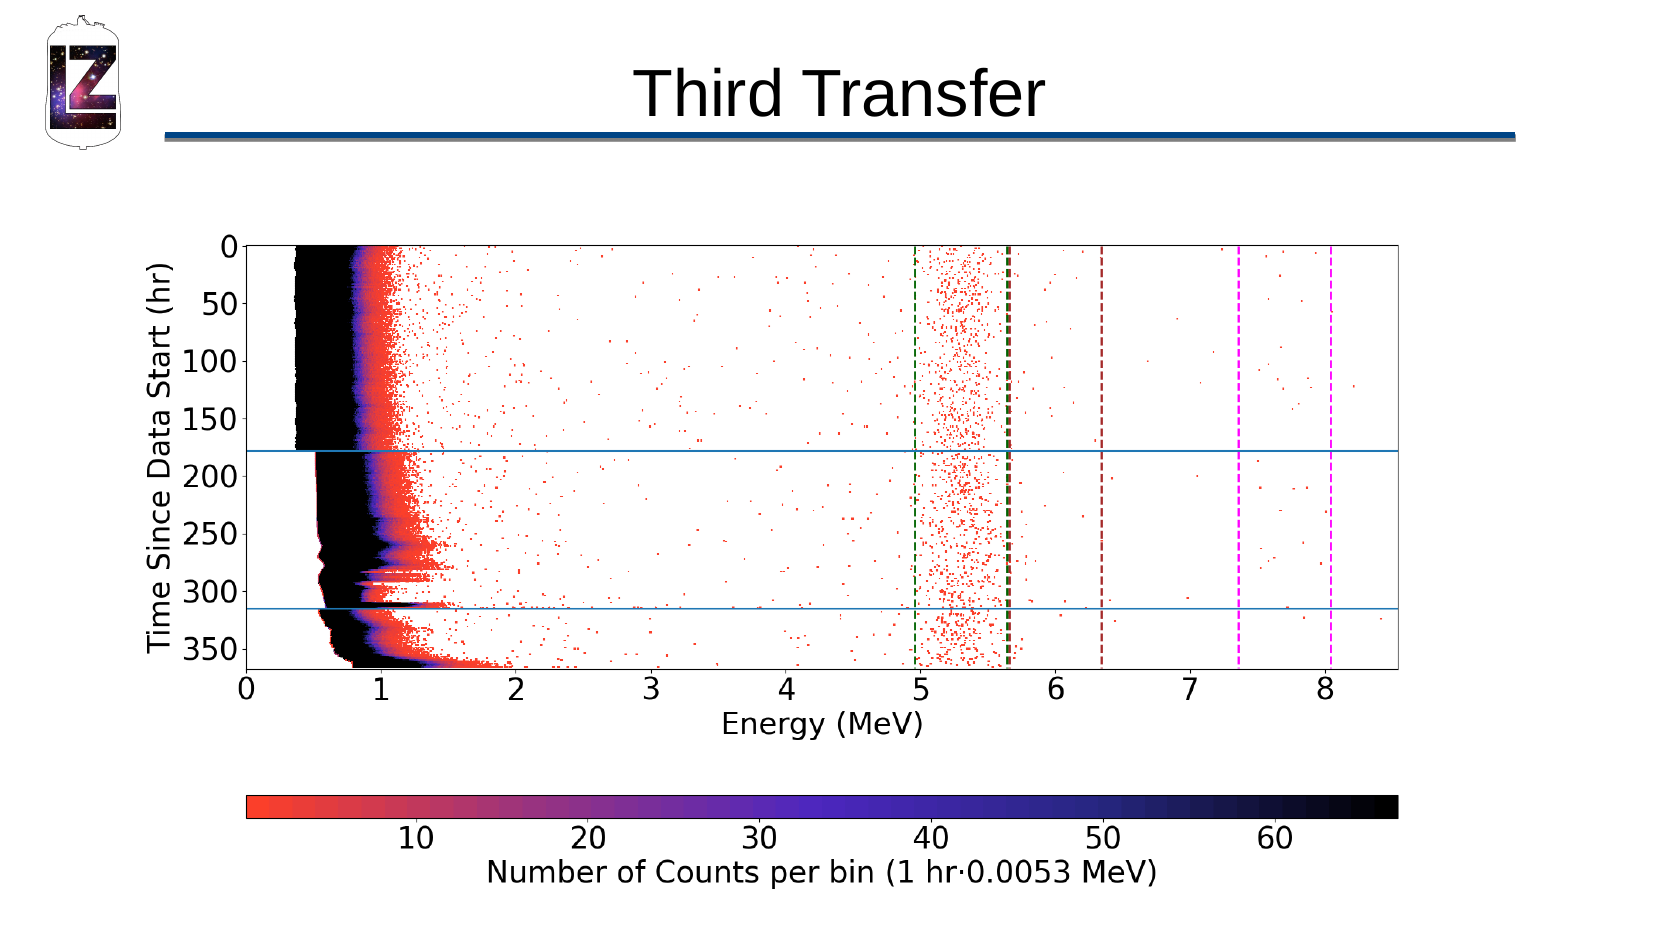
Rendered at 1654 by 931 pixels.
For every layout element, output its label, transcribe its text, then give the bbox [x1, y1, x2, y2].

picture [60, 155, 1546, 901]
picture [15, 15, 151, 150]
title Third Transfer [165, 37, 1516, 151]
